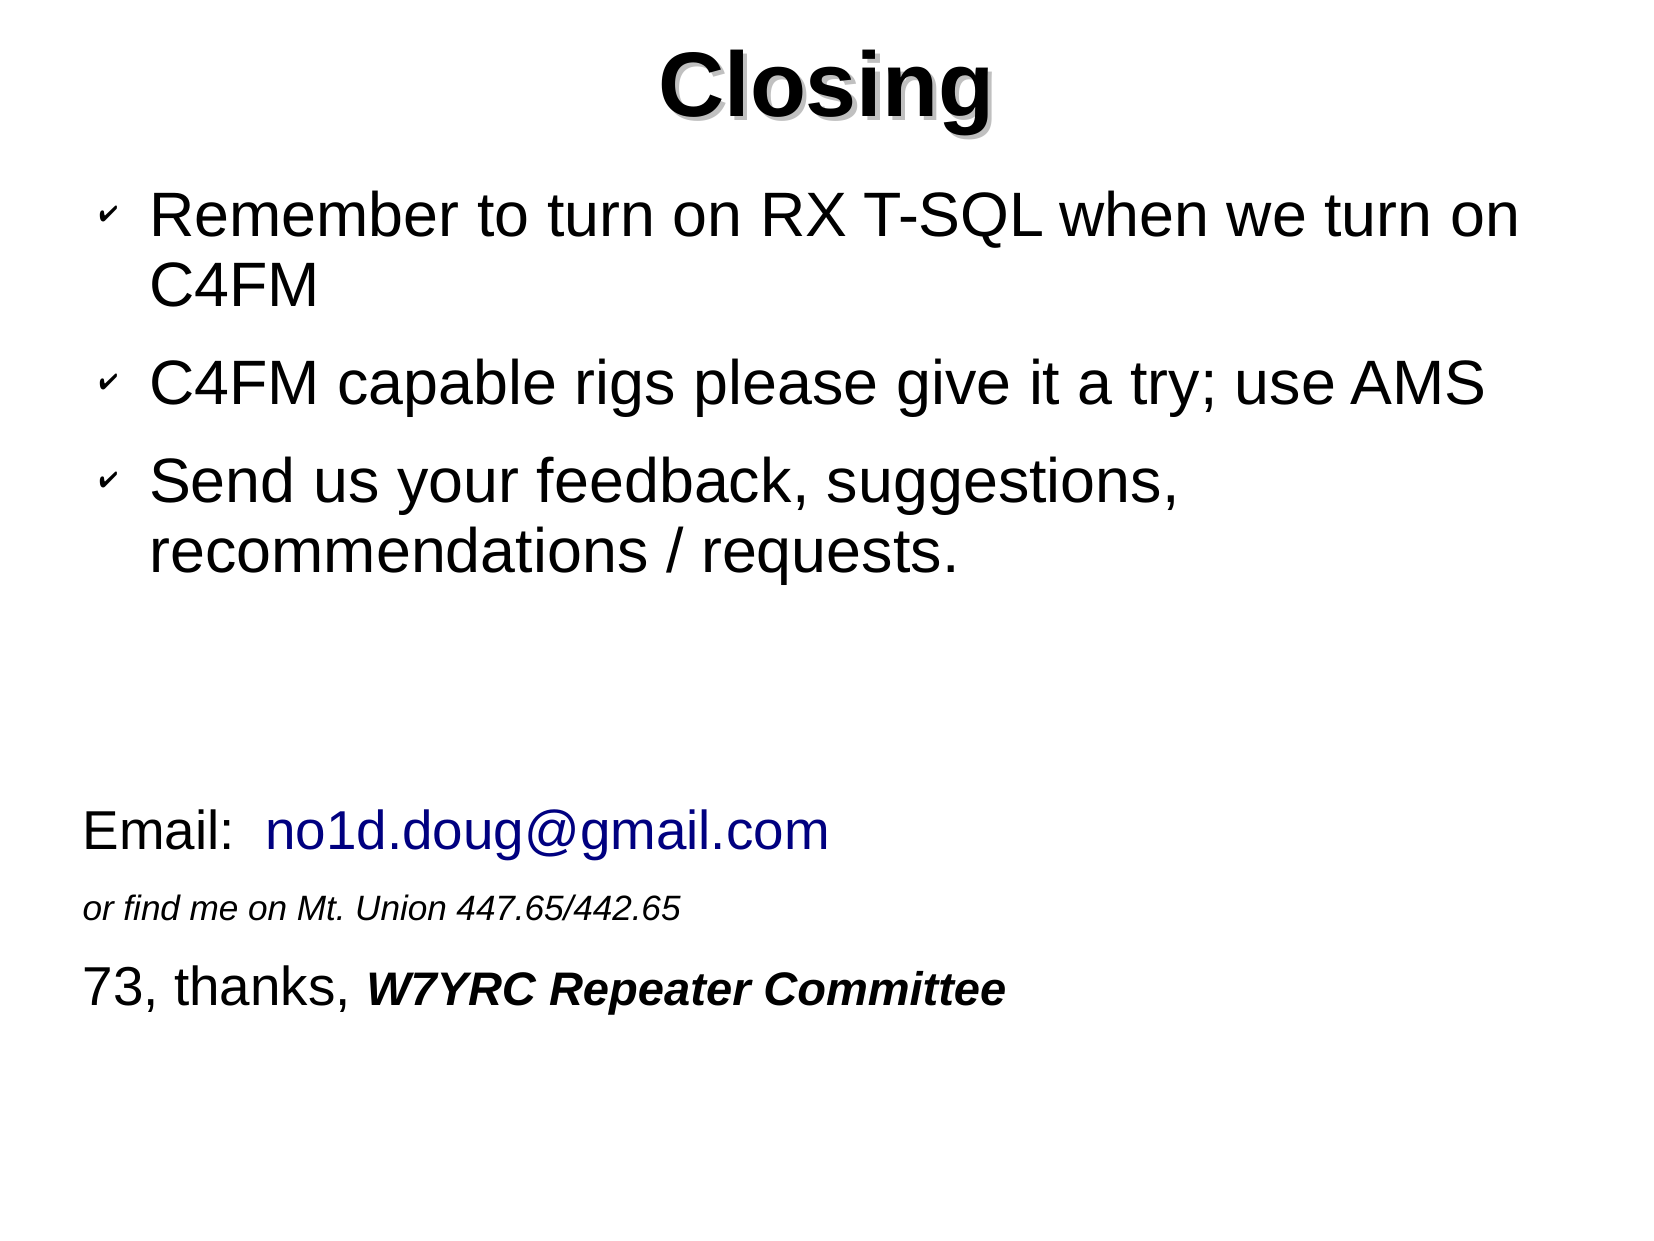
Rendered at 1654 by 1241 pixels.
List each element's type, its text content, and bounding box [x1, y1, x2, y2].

title Closing [82, 33, 1571, 137]
list Remember to turn on RX T-SQL when we turn on C4FM C4FM capable rigs please give it a try; use AMS Send us your feedback, suggestions, recommendations / requests. Email: no1d.doug@gmail.com or find me on Mt. Union 447.65/442.65 73, thanks, W7YRC Repeater Committee [82, 180, 1571, 1030]
